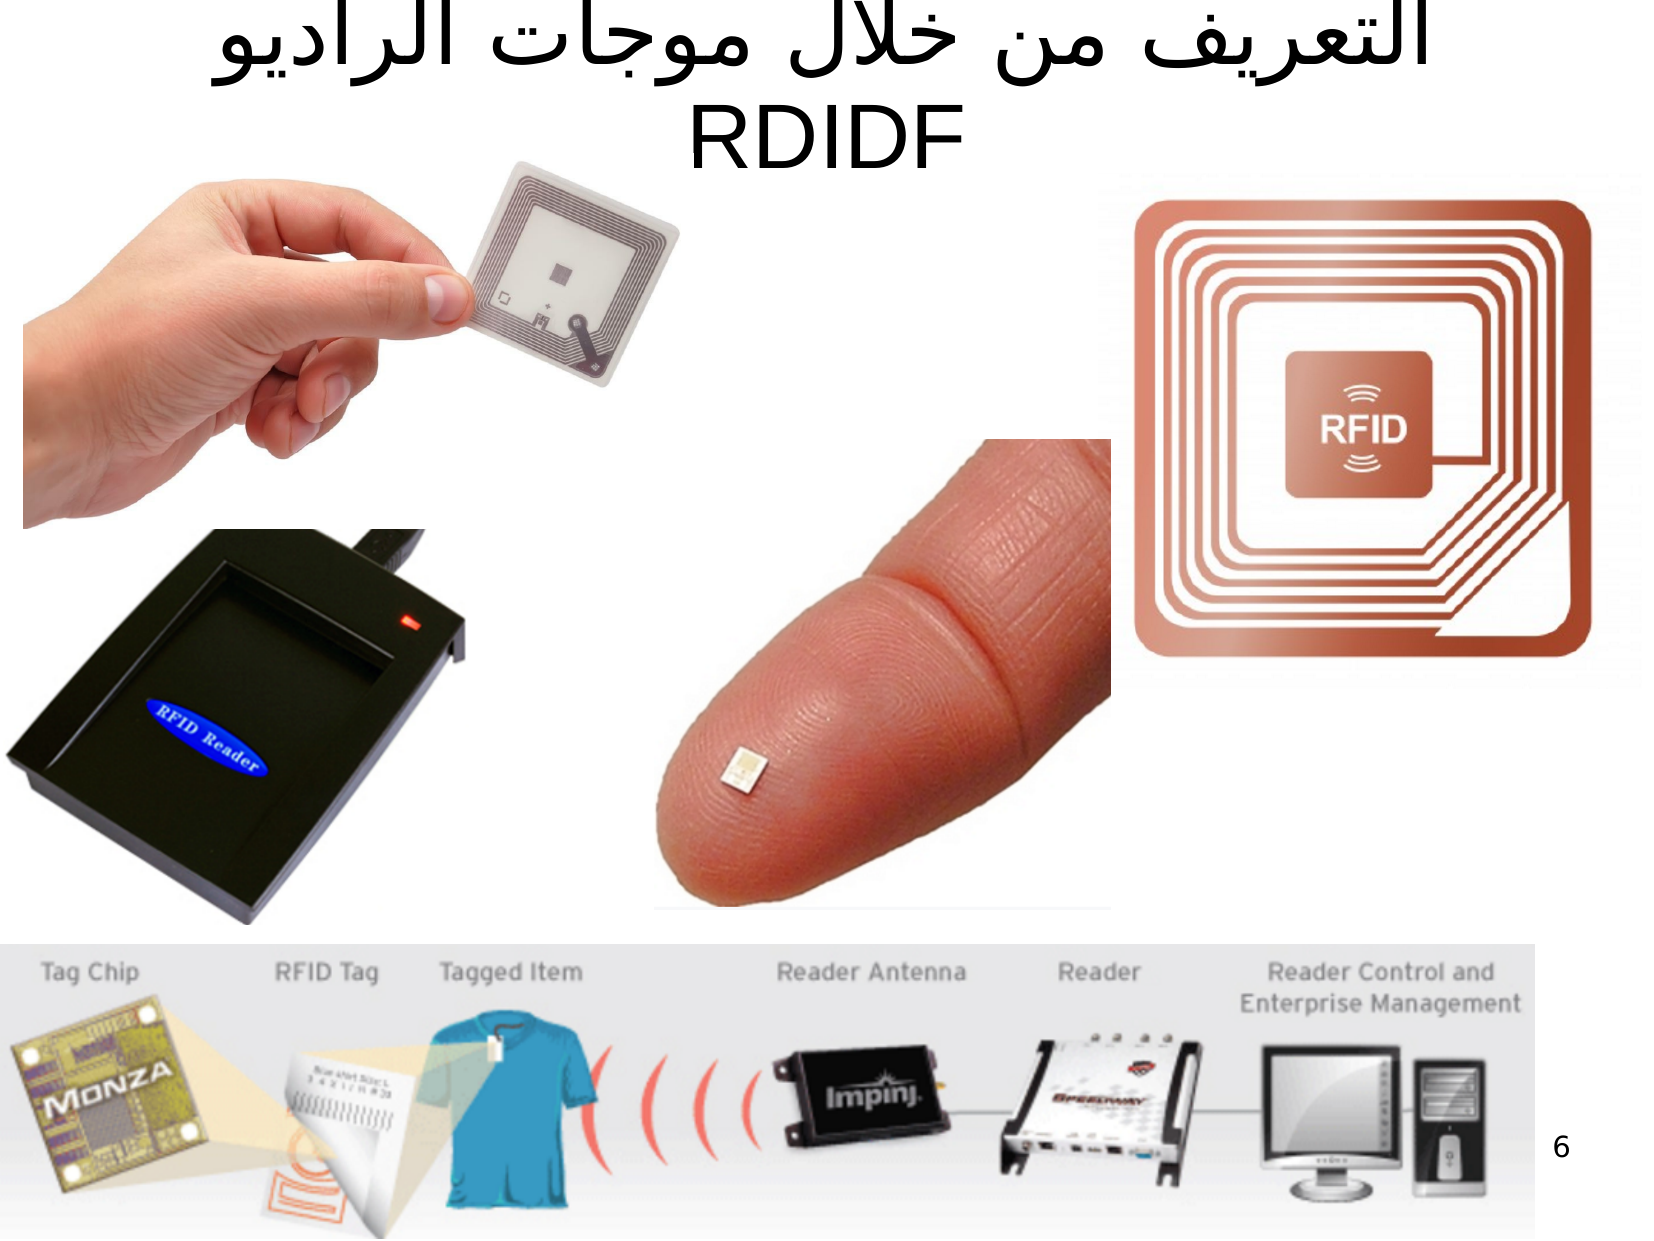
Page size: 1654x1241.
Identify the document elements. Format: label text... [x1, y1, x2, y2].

picture [0, 944, 1535, 1239]
picture [3, 153, 1642, 925]
title التعريف من خلال موجات الراديو RDIDF [82, 0, 1571, 189]
